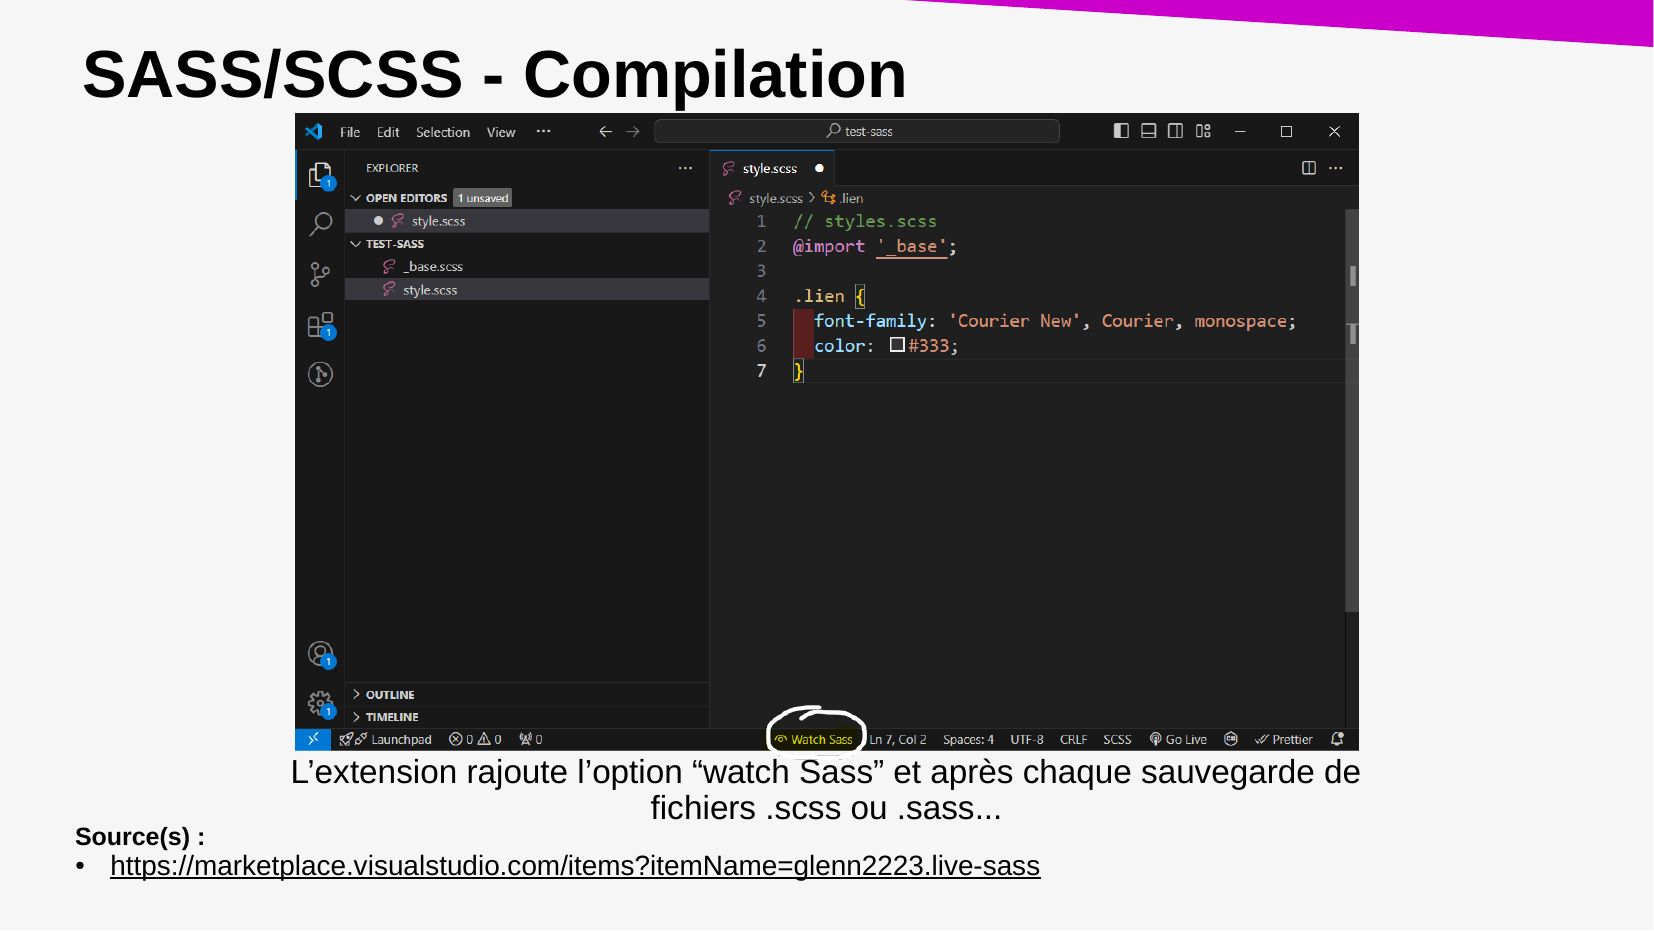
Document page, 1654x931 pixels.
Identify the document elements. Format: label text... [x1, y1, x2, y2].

picture [295, 113, 1359, 745]
text_box Source(s) : https://marketplace.visualstudio.com/items?itemName=glenn2223.live-sass [60, 815, 1546, 929]
title SASS/SCSS - Compilation [82, 37, 1571, 114]
text_box [904, 0, 1654, 48]
text_box L’extension rajoute l’option “watch Sass” et après chaque sauvegarde de fichiers .scss ou .sass... [221, 745, 1433, 835]
